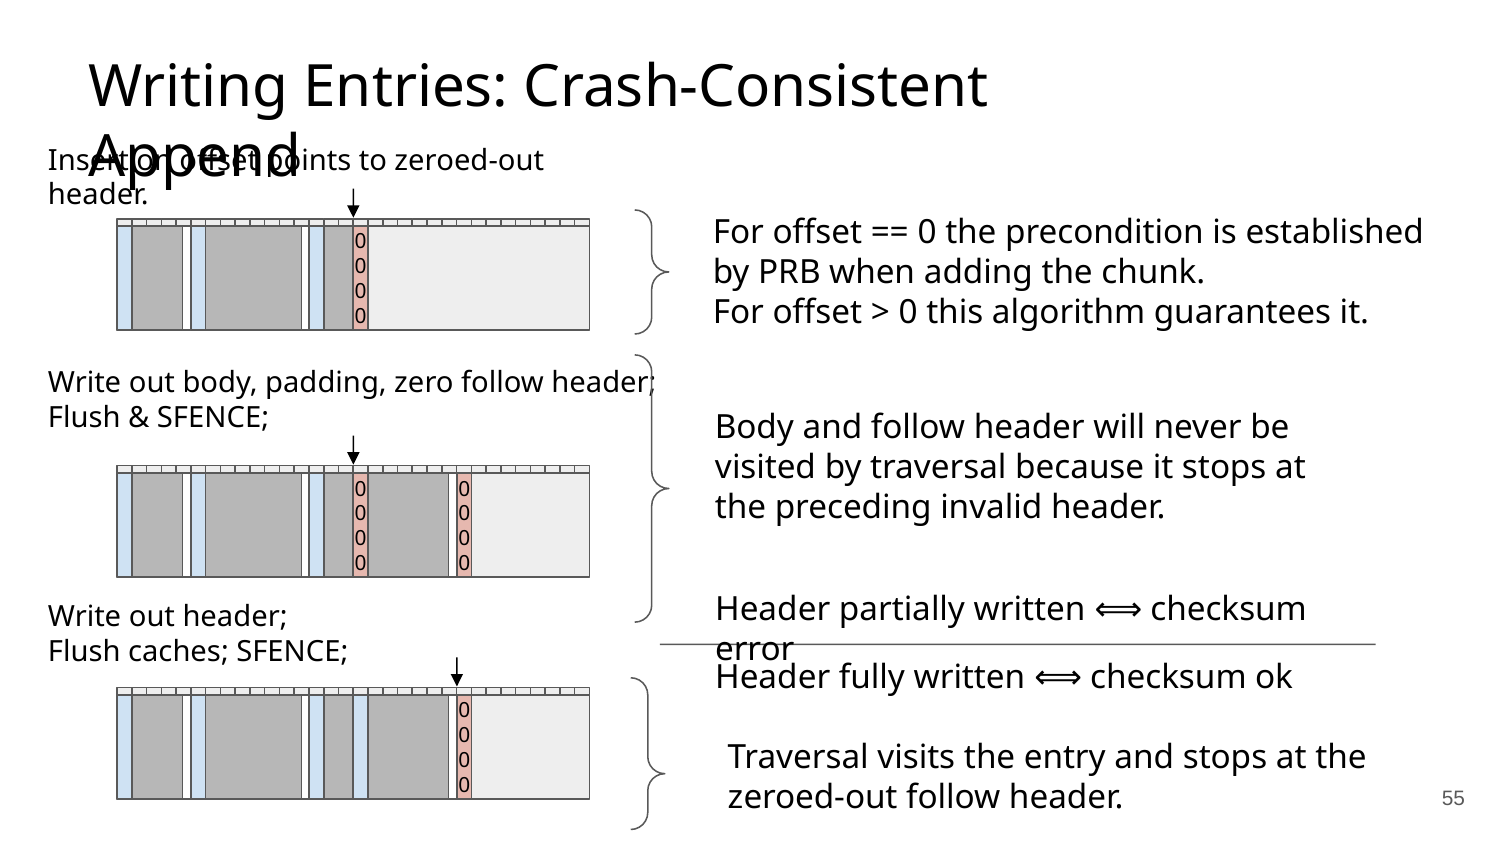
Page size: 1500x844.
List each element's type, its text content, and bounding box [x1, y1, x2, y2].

text_box Write out body, padding, zero follow header; Flush & SFENCE; [32, 345, 713, 450]
text_box Write out header; Flush caches; SFENCE; [32, 587, 832, 677]
text_box Header fully written ⟺ checksum ok [700, 639, 1314, 705]
title Writing Entries: Crash-Consistent Append [73, 33, 1220, 165]
text_box For offset == 0 the precondition is established by PRB when adding the chunk. For offset > 0 this algorithm guarantees it. [697, 195, 1462, 348]
text_box Header partially written ⟺ checksum error [700, 572, 1386, 637]
slide_number <number> [1393, 764, 1480, 830]
text_box [117, 465, 590, 577]
text_box Traversal visits the entry and stops at the zeroed-out follow header. [712, 720, 1393, 830]
text_box 0 0 0 0 [353, 473, 367, 577]
text_box 0 0 0 0 [456, 473, 472, 577]
text_box [117, 687, 590, 799]
text_box 0 0 0 0 [456, 694, 472, 799]
text_box [117, 218, 590, 331]
text_box Body and follow header will never be visited by traversal because it stops at the preceding invalid header. [699, 390, 1380, 580]
text_box 0 0 0 0 [353, 226, 368, 331]
text_box Insertion offset points to zeroed-out header. [33, 125, 631, 206]
